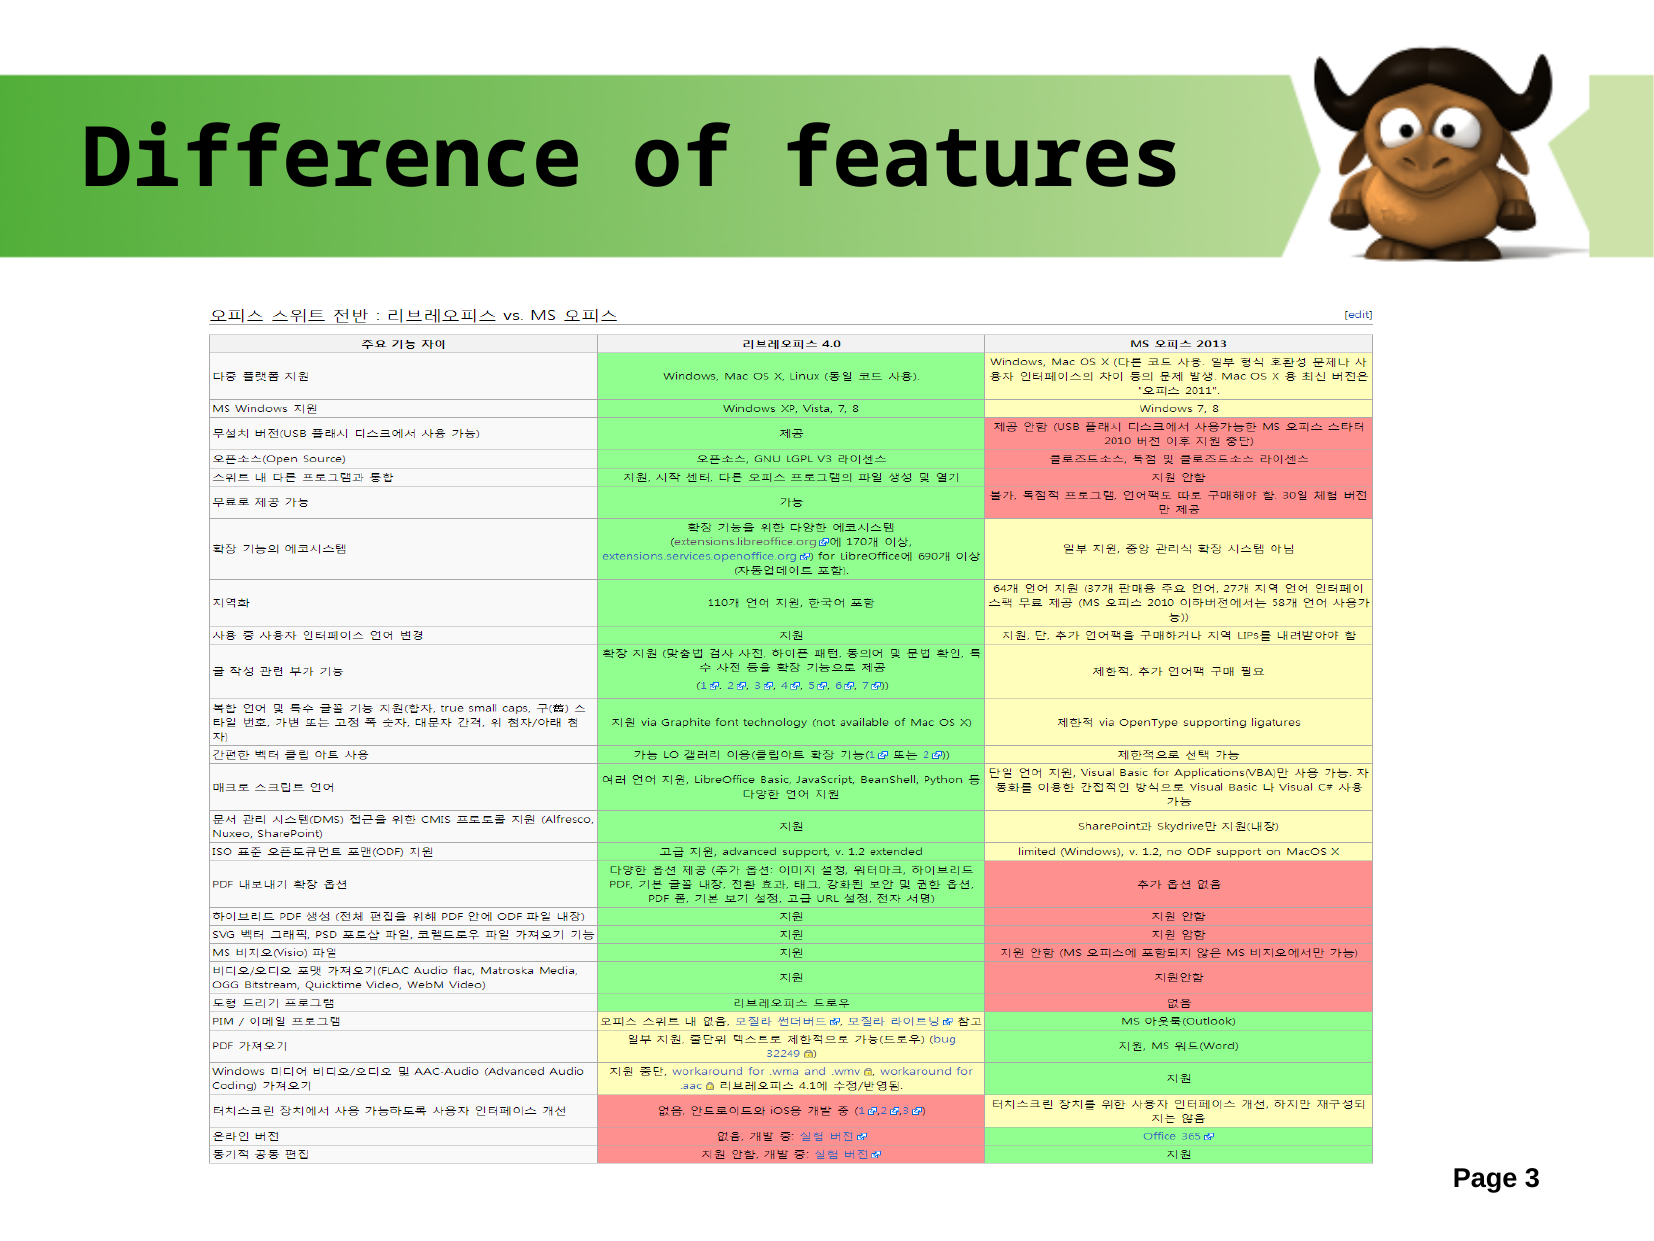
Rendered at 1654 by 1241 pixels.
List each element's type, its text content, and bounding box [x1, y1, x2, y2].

title Difference of features [82, 49, 1571, 257]
picture [0, 0, 1654, 1241]
